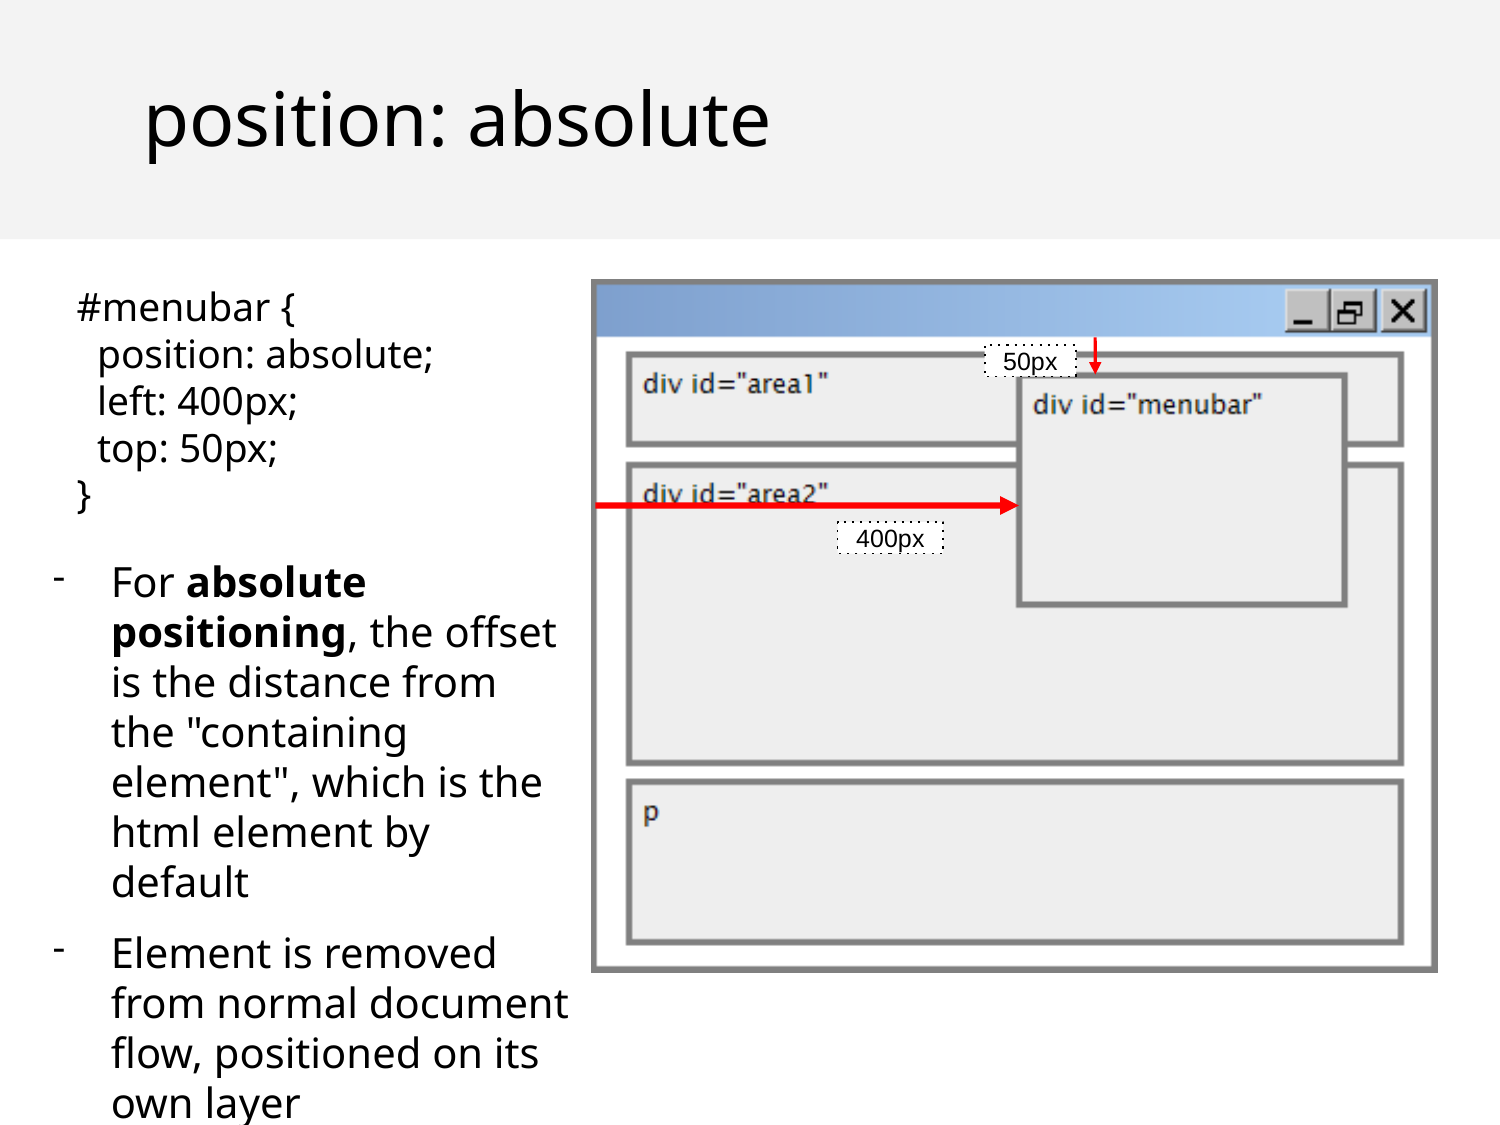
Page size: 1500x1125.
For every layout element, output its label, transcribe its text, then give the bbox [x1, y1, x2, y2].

text_box For absolute positioning, the offset is the distance from the "containing element", which is the html element by default Element is removed from normal document flow, positioned on its own layer [29, 549, 576, 886]
text_box 50px [984, 344, 1077, 377]
text_box 400px [837, 521, 944, 554]
picture [591, 279, 1438, 973]
title position: absolute [128, 56, 1372, 183]
text_box #menubar { position: absolute; left: 400px; top: 50px; } [70, 276, 584, 508]
